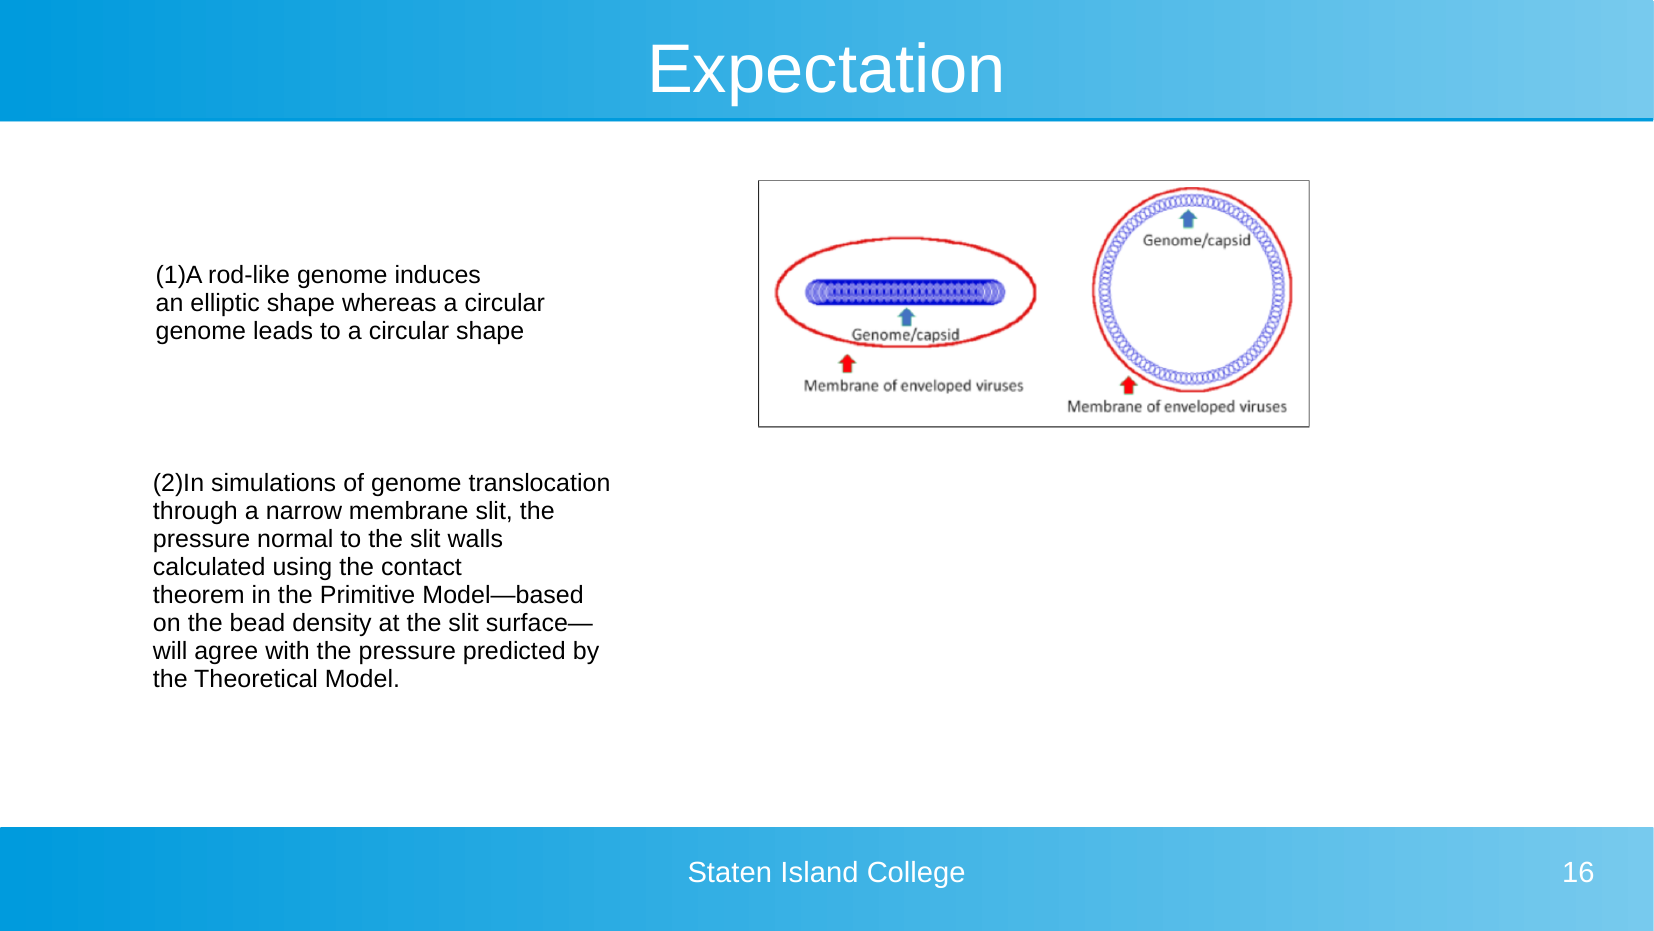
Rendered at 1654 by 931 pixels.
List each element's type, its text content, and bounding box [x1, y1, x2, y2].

text_box (1)A rod-like genome induces an elliptic shape whereas a circular genome leads to a circular shape [140, 253, 608, 366]
picture [749, 173, 1316, 431]
title Expectation [59, 29, 1595, 108]
text_box (2)In simulations of genome translocation through a narrow membrane slit, the pressure normal to the slit walls calculated using the contact theorem in the Primitive Model—based on the bead density at the slit surface—will agree with the pressure predicted by the Theoretical Model. [138, 461, 631, 724]
